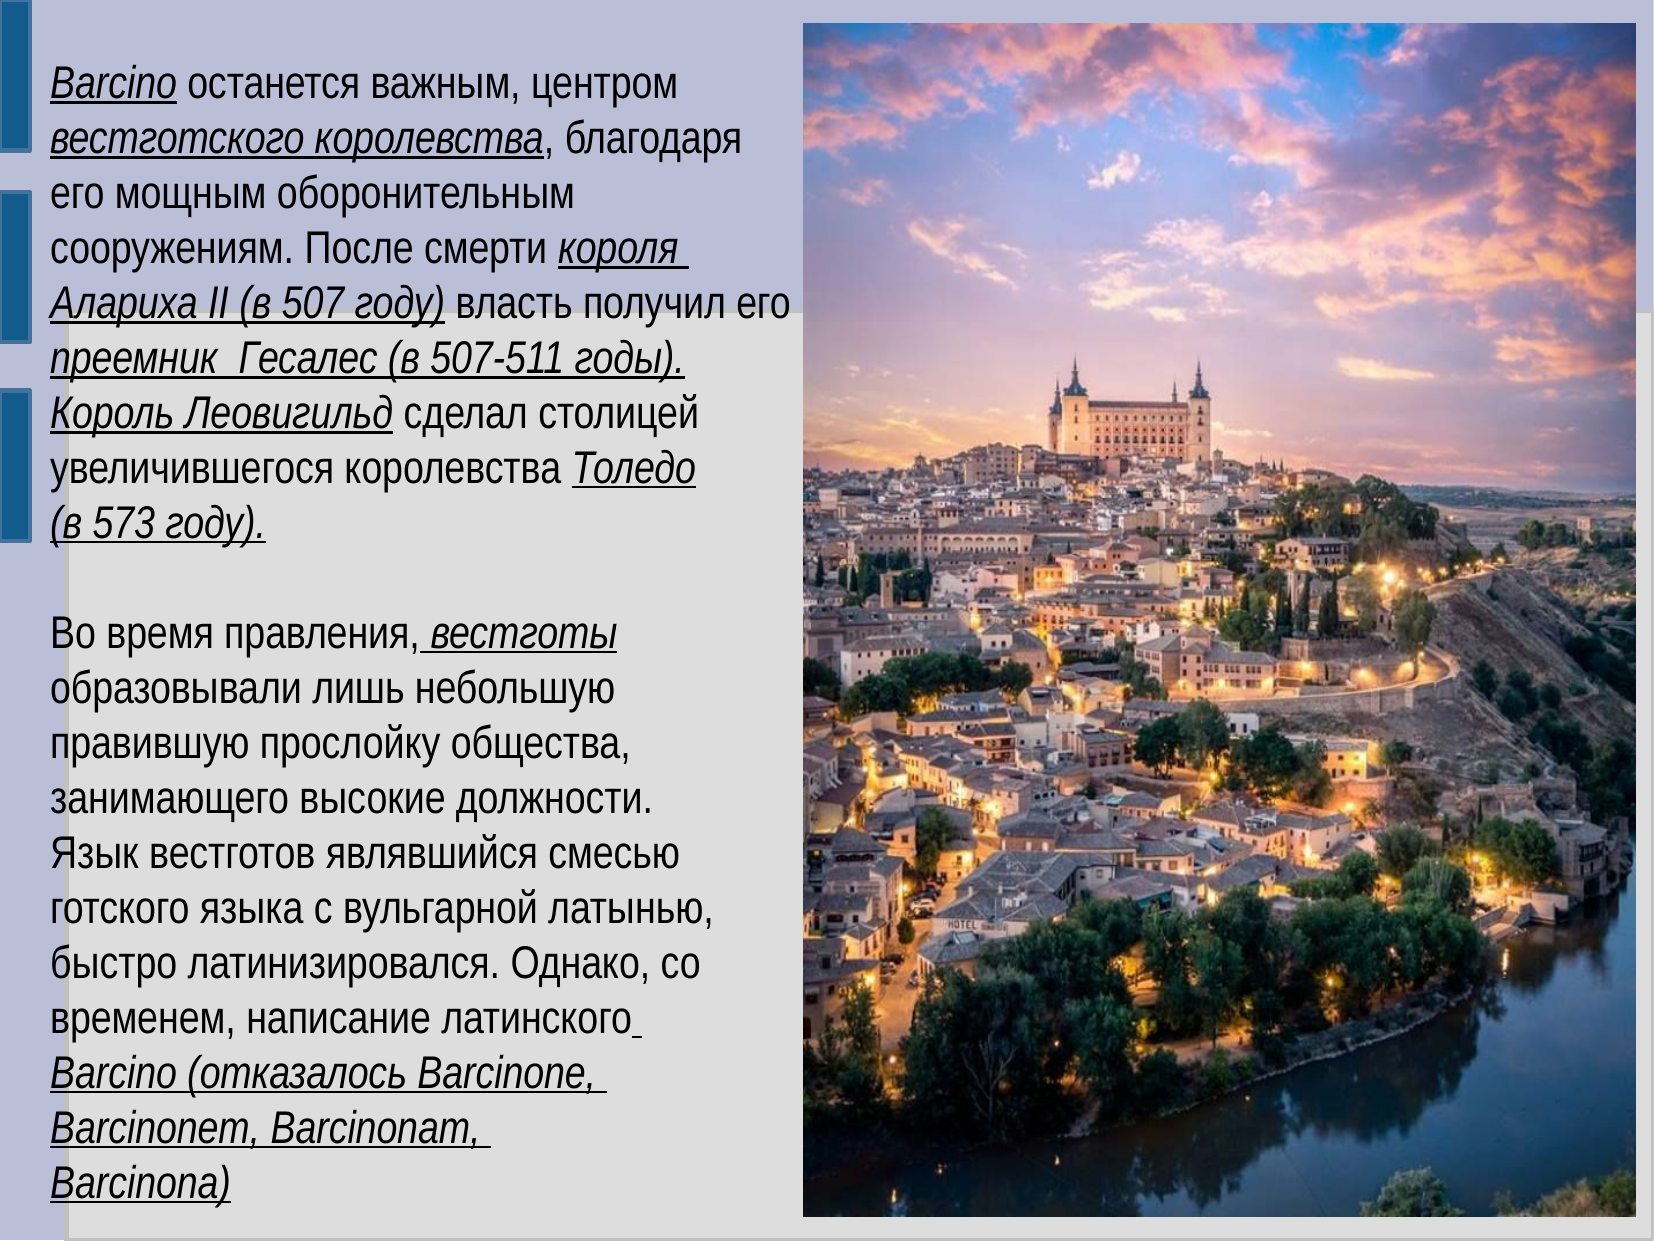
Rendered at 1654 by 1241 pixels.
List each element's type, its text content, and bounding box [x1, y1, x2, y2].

text_box Barcino останется важным, центром вестготского королевства, благодаря его мощным оборонительным сооружениям. После смерти короля Алариха II (в 507 году) власть получил его преемник Гесалес (в 507-511 годы). Король Леовигильд сделал столицей увеличившегося королевства Толедо (в 573 году). Во время правления, вестготы образовывали лишь небольшую правившую прослойку общества, занимающего высокие должности. Язык вестготов являвшийся смесью готского языка с вульгарной латынью, быстро латинизировался. Однако, со временем, написание латинского Barcino (отказалось Barcinone, Barcinonem, Barcinonam, Barcinona) [35, 45, 768, 1205]
picture [803, 23, 1636, 1217]
